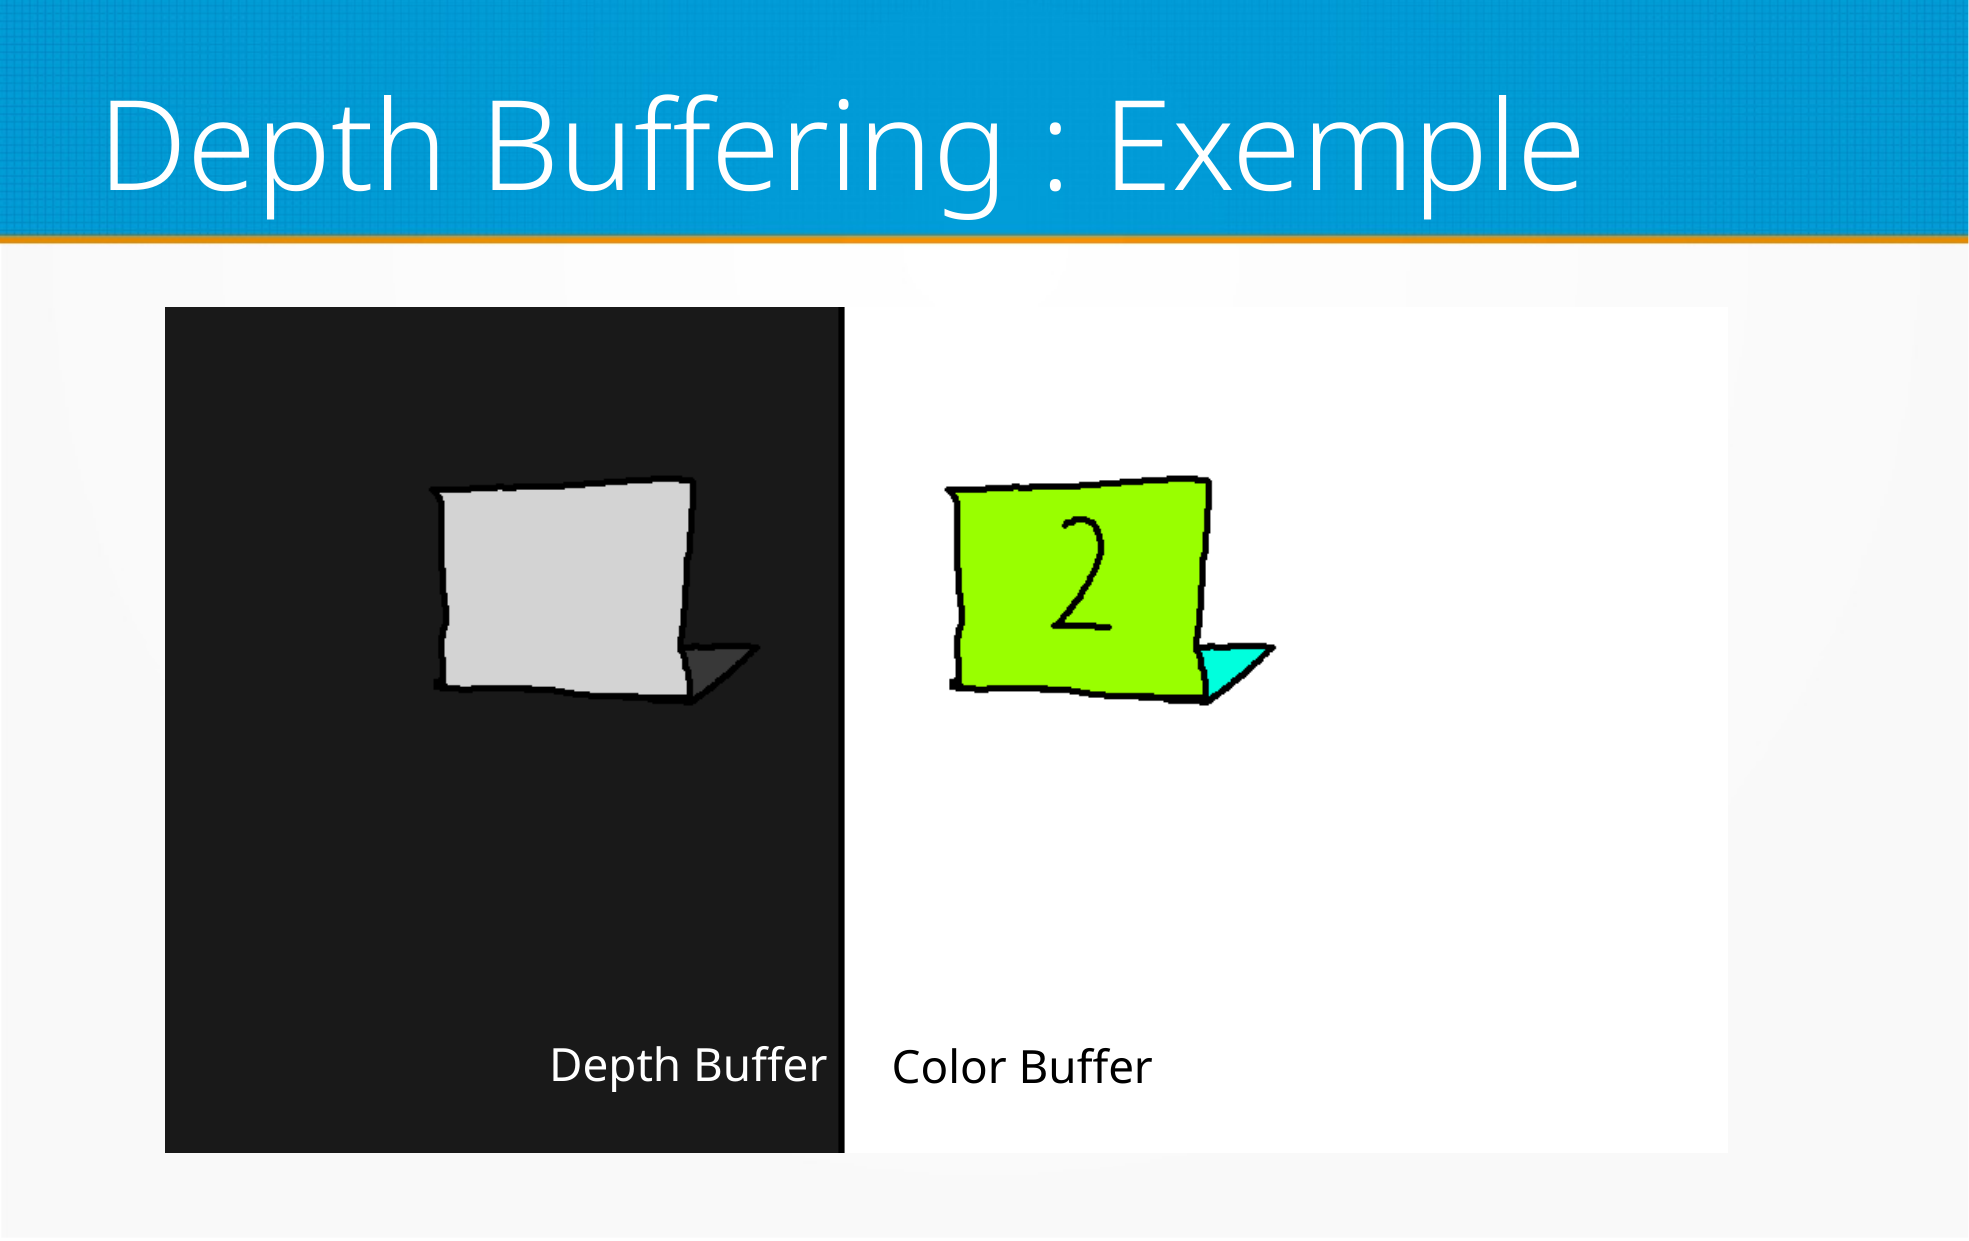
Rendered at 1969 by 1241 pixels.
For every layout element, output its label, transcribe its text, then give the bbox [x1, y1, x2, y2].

text_box Depth Buffer [543, 1029, 798, 1099]
text_box Color Buffer [885, 1030, 1128, 1100]
picture [0, 233, 1969, 1241]
title Depth Buffering : Exemple [98, 19, 1870, 227]
